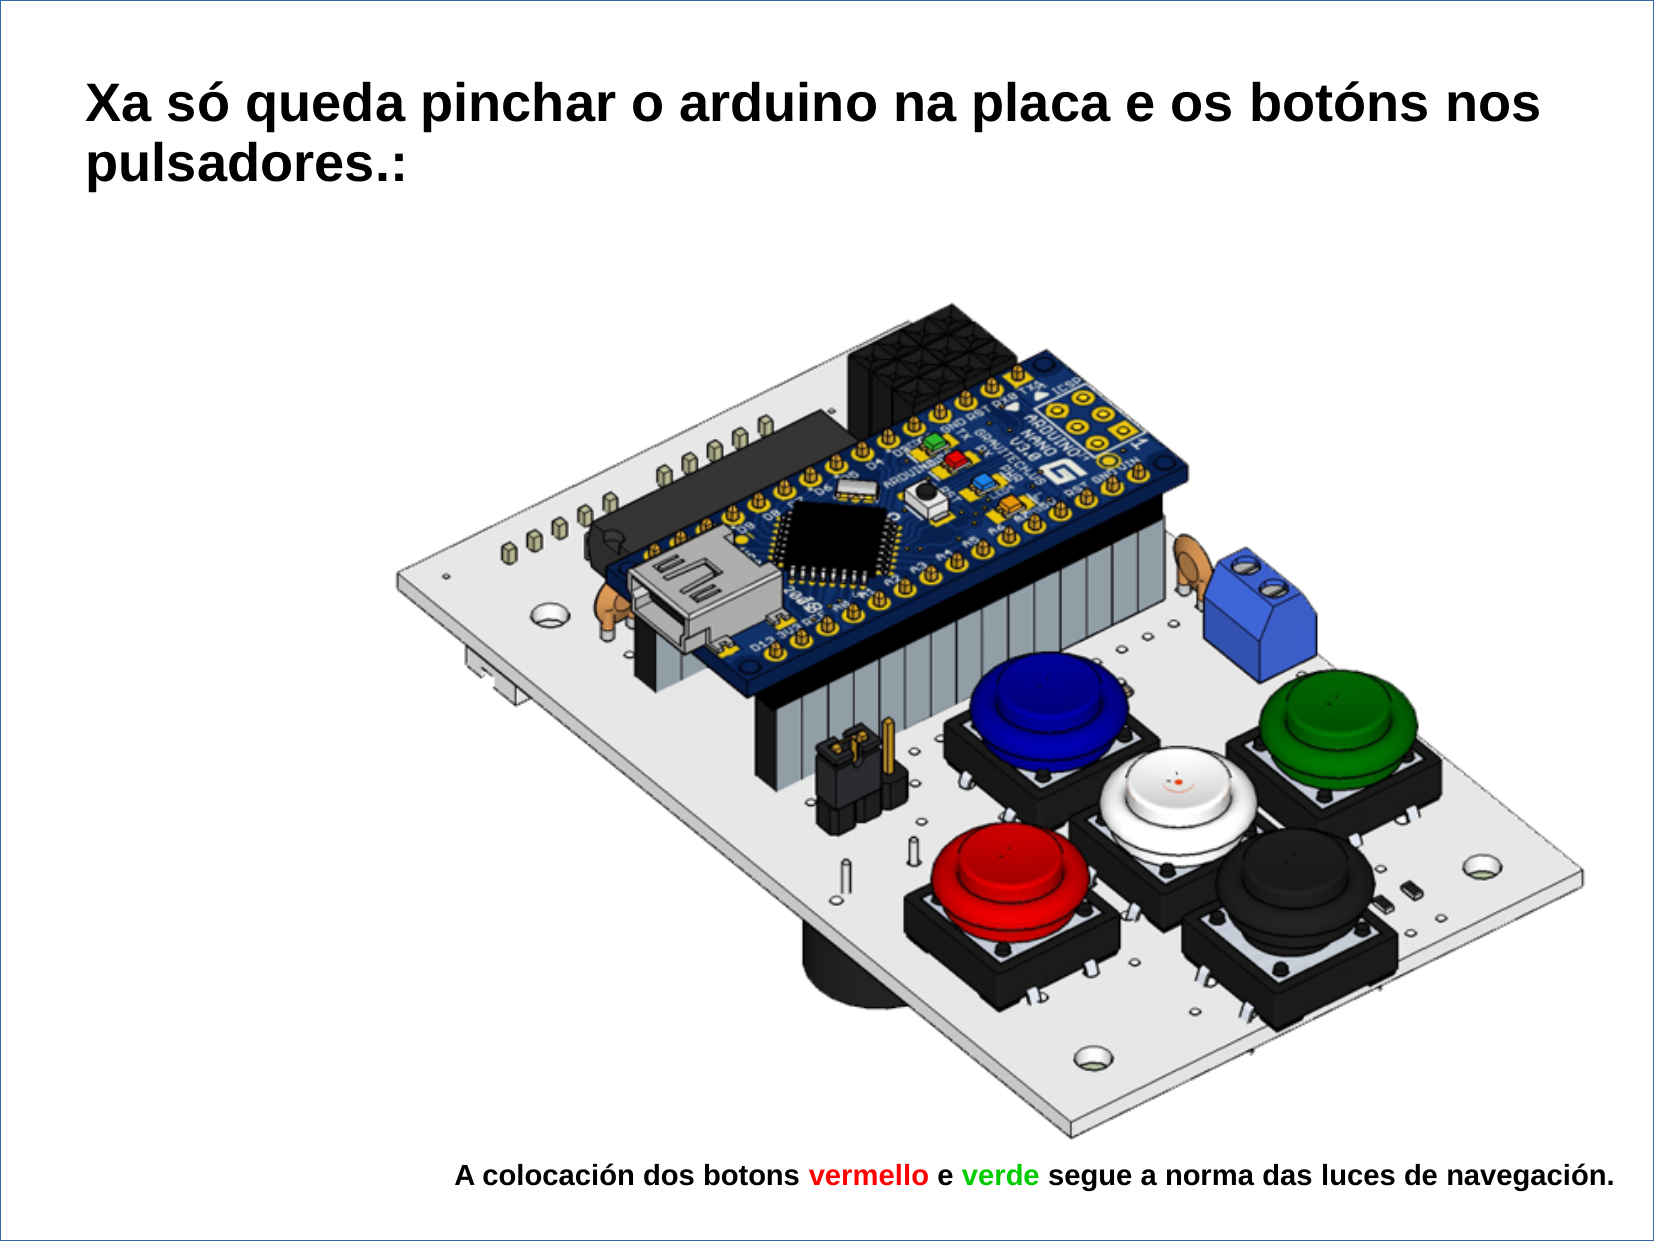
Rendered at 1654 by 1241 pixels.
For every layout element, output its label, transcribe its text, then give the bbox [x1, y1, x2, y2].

text_box Xa só queda pinchar o arduino na placa e os botóns nos pulsadores.: A colocación dos botons vermello e verde segue a norma das luces de navegación. [70, 64, 1630, 1200]
